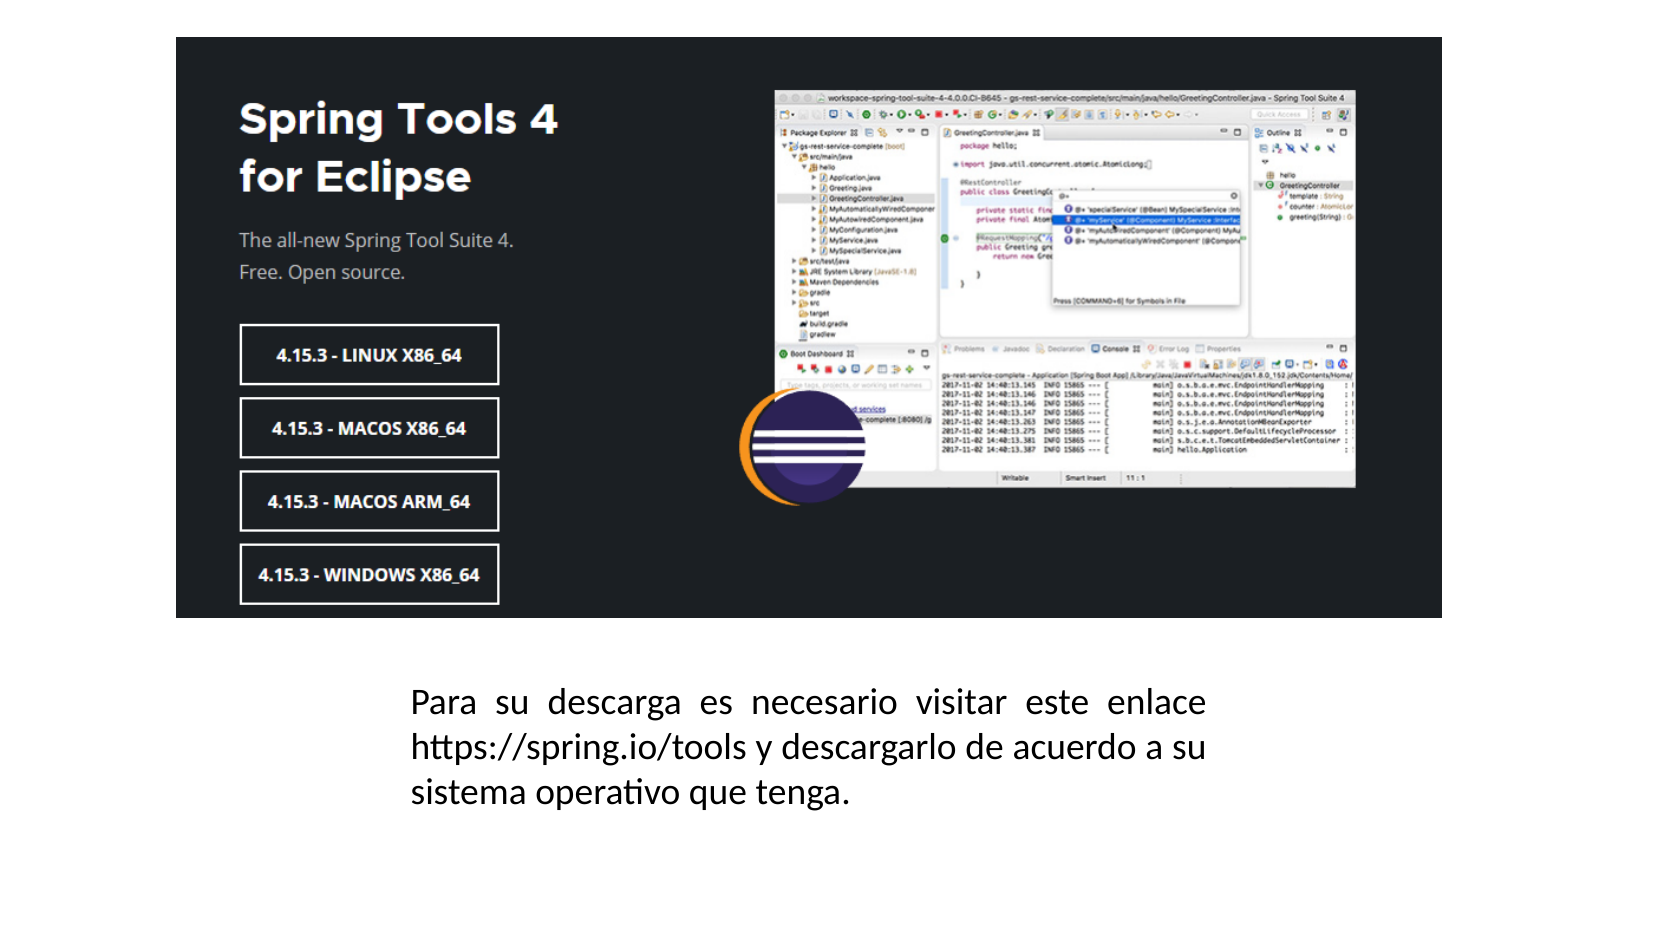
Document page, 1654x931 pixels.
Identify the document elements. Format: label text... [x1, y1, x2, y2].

picture [176, 37, 1442, 618]
text_box Para su descarga es necesario visitar este enlace https://spring.io/tools y descargarlo de acuerdo a su sistema operativo que tenga. [395, 669, 1223, 865]
